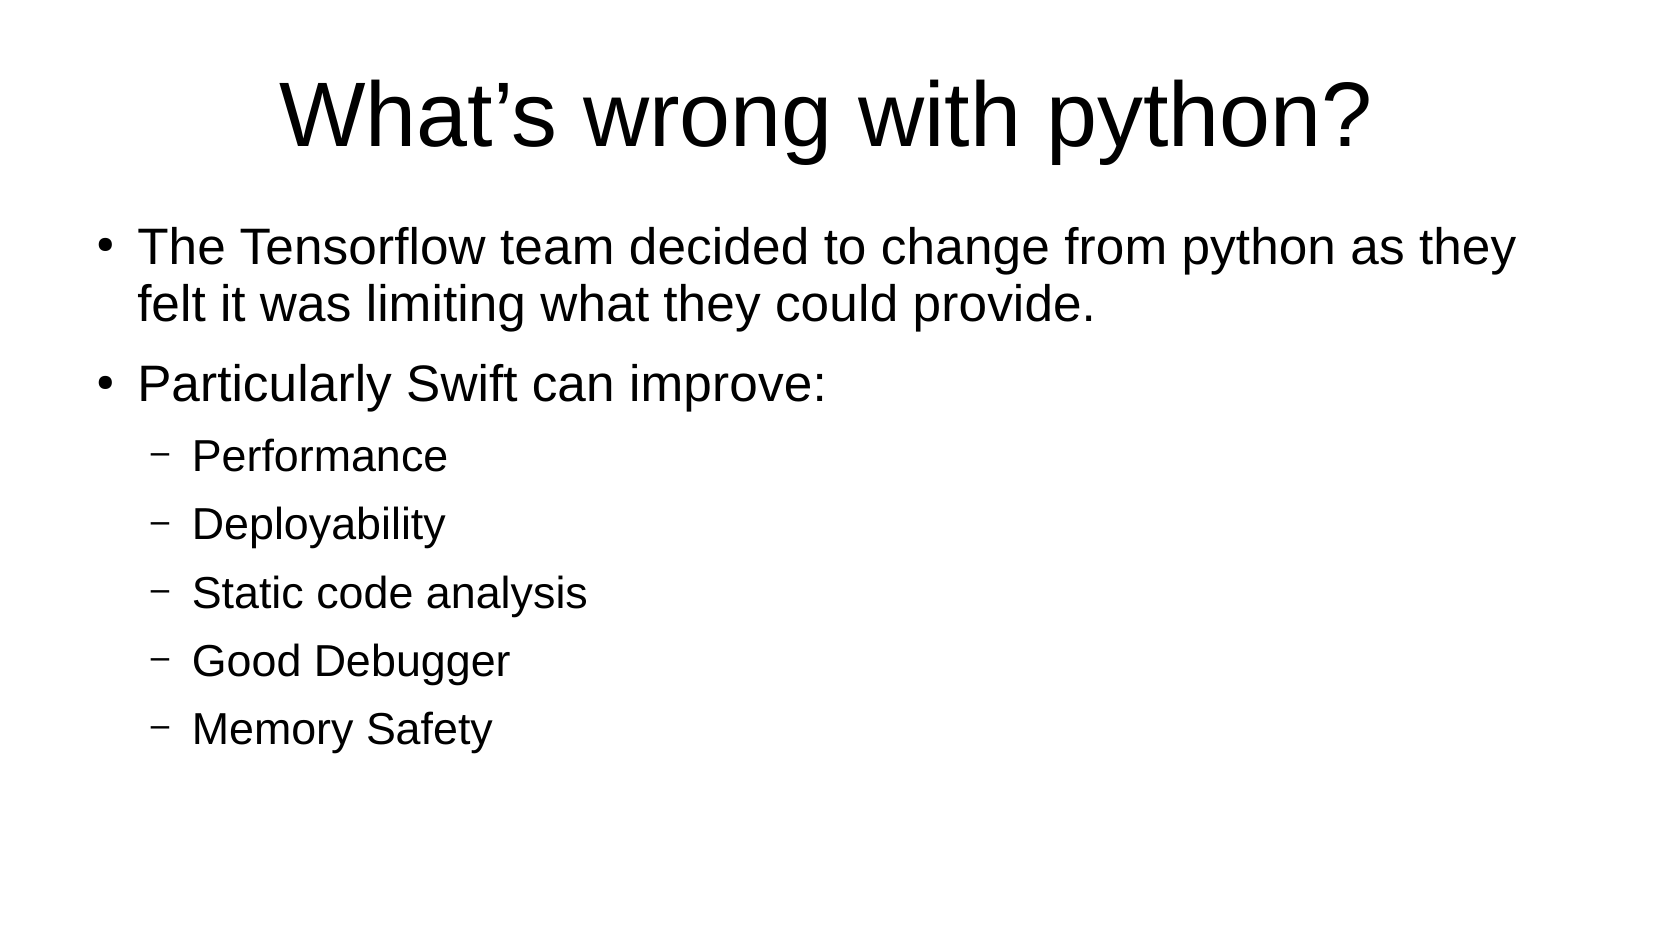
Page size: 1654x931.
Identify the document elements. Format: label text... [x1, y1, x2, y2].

list The Tensorflow team decided to change from python as they felt it was limiting what they could provide. Particularly Swift can improve: Performance Deployability Static code analysis Good Debugger Memory Safety [82, 217, 1571, 758]
title What’s wrong with python? [82, 37, 1571, 193]
